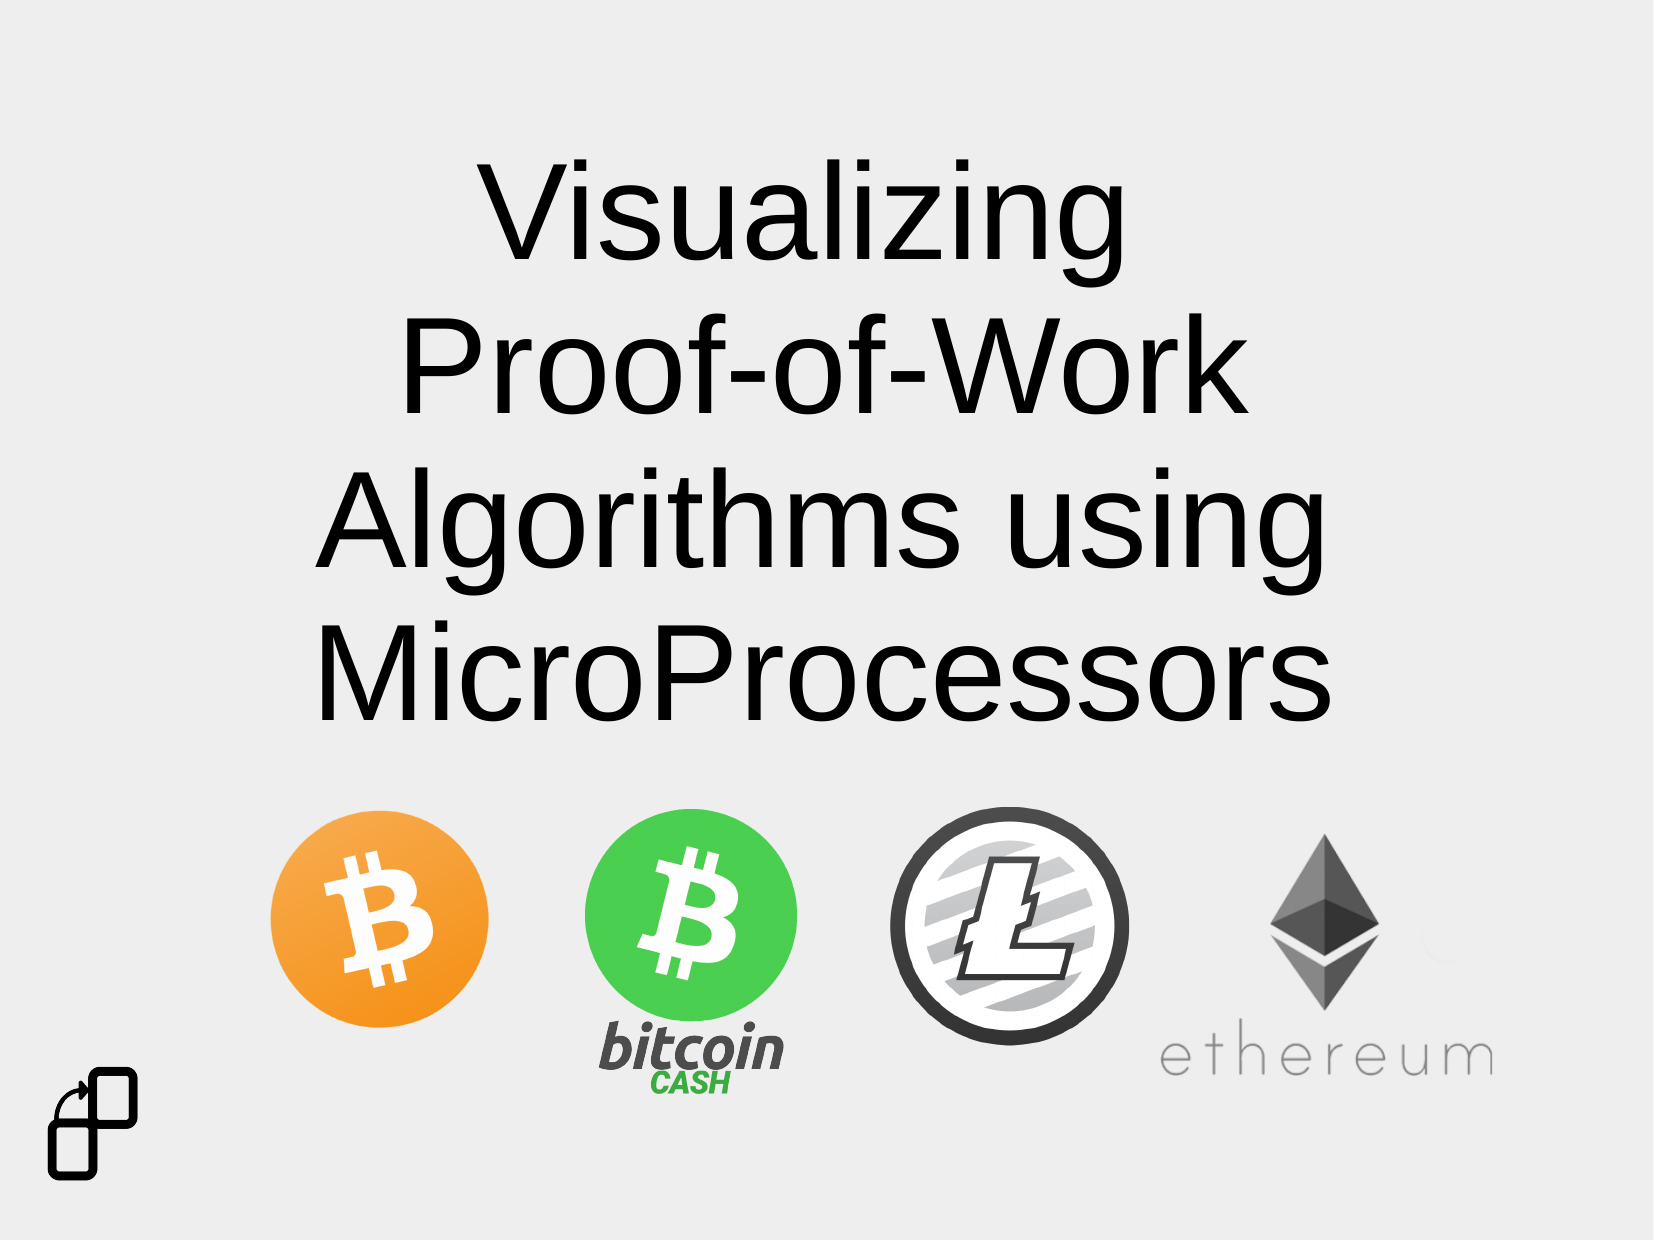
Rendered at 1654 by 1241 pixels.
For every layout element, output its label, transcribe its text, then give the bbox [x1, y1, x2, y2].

title Visualizing Proof-of-Work Algorithms using MicroProcessors [71, 75, 1576, 811]
picture [585, 727, 1503, 1144]
picture [30, 1062, 153, 1186]
picture [233, 773, 526, 1066]
